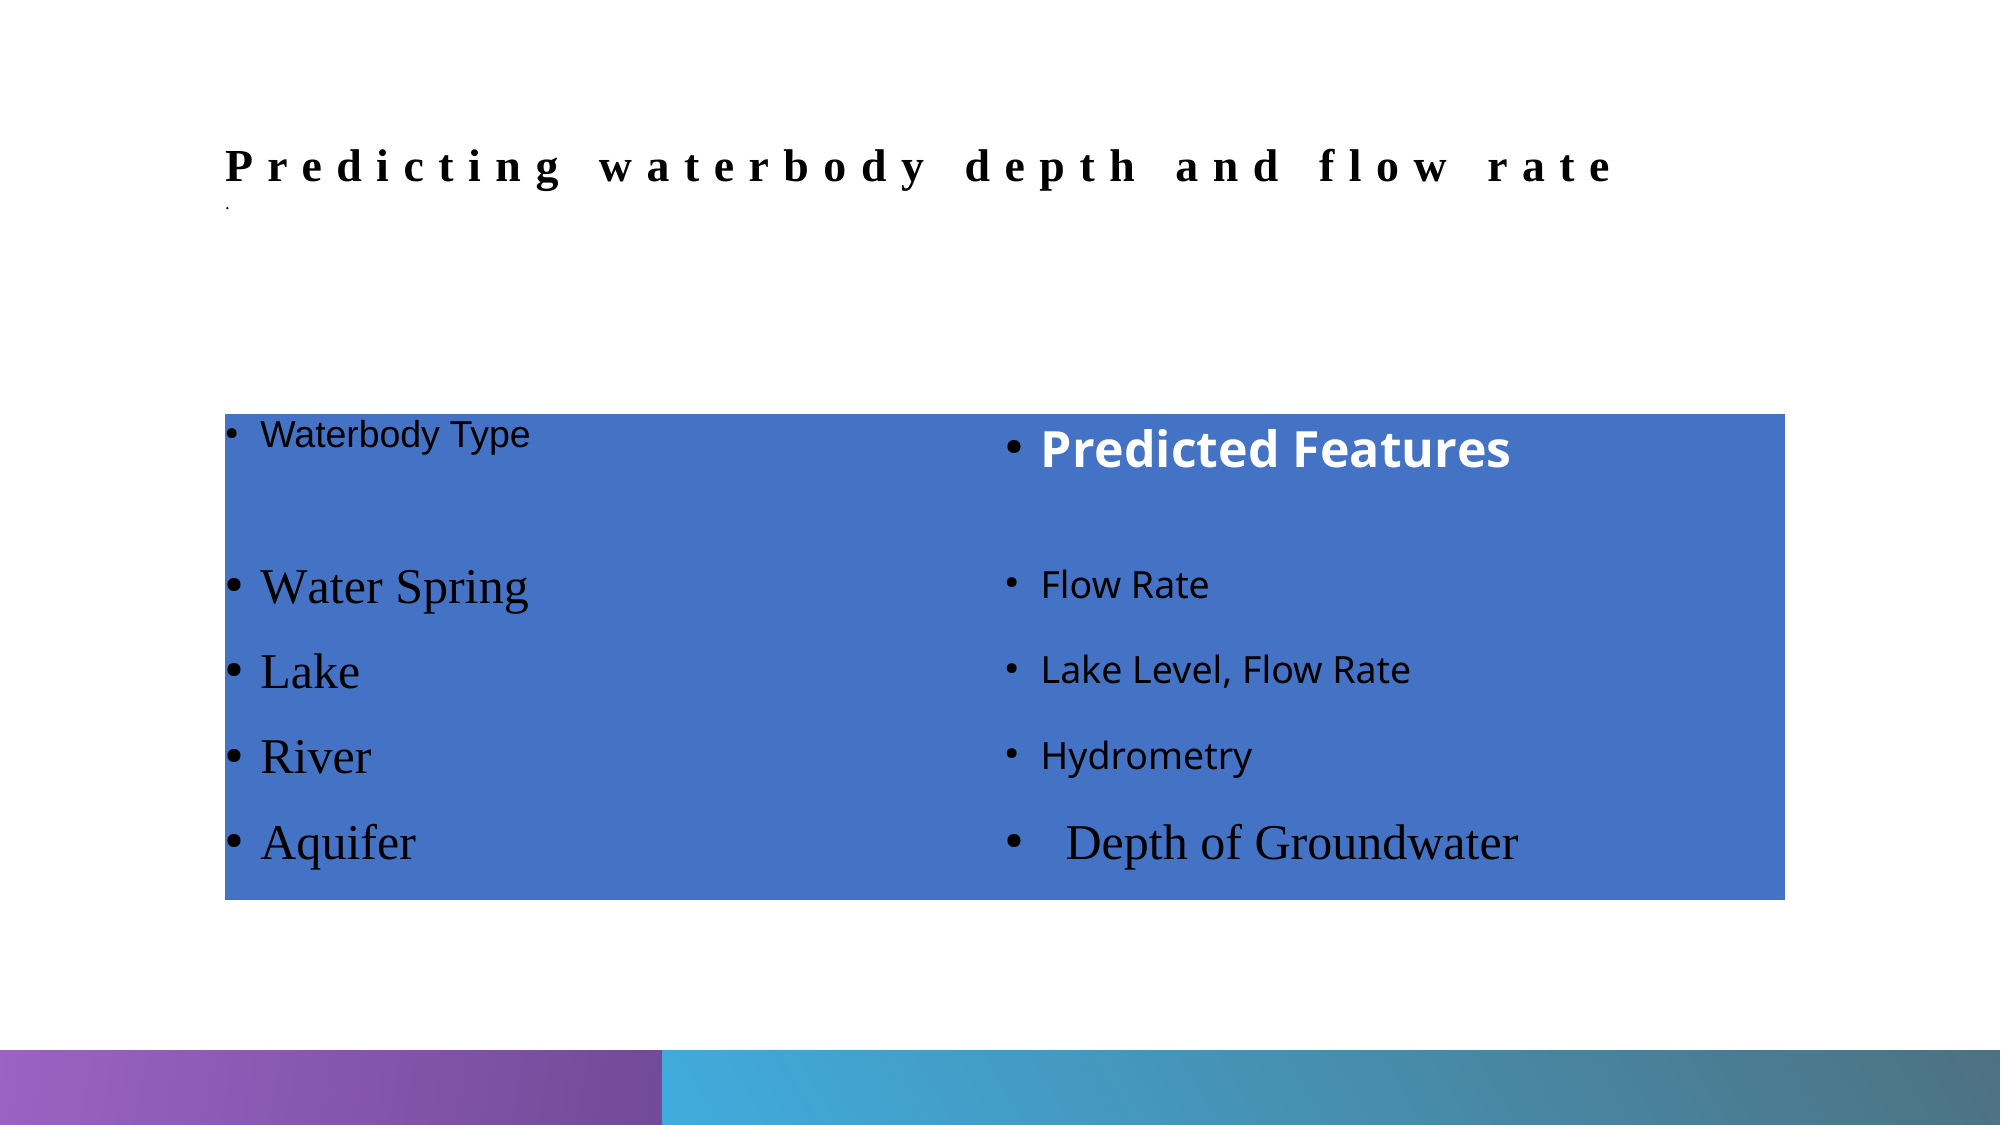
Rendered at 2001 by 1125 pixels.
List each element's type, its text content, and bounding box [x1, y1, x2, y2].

table_cell Aquifer [225, 815, 1005, 900]
table_header Waterbody Type [225, 414, 1005, 559]
table_cell Lake [225, 644, 1005, 729]
table_cell Hydrometry [1005, 729, 1785, 815]
table_cell Depth of Groundwater [1005, 815, 1785, 900]
table_cell Lake Level, Flow Rate [1005, 644, 1785, 729]
table_cell Water Spring [225, 559, 1005, 644]
table_header Predicted Features [1005, 414, 1785, 559]
title Predicting waterbody depth and flow rate . [225, 130, 1906, 236]
table_cell River [225, 729, 1005, 815]
table_cell Flow Rate [1005, 559, 1785, 644]
